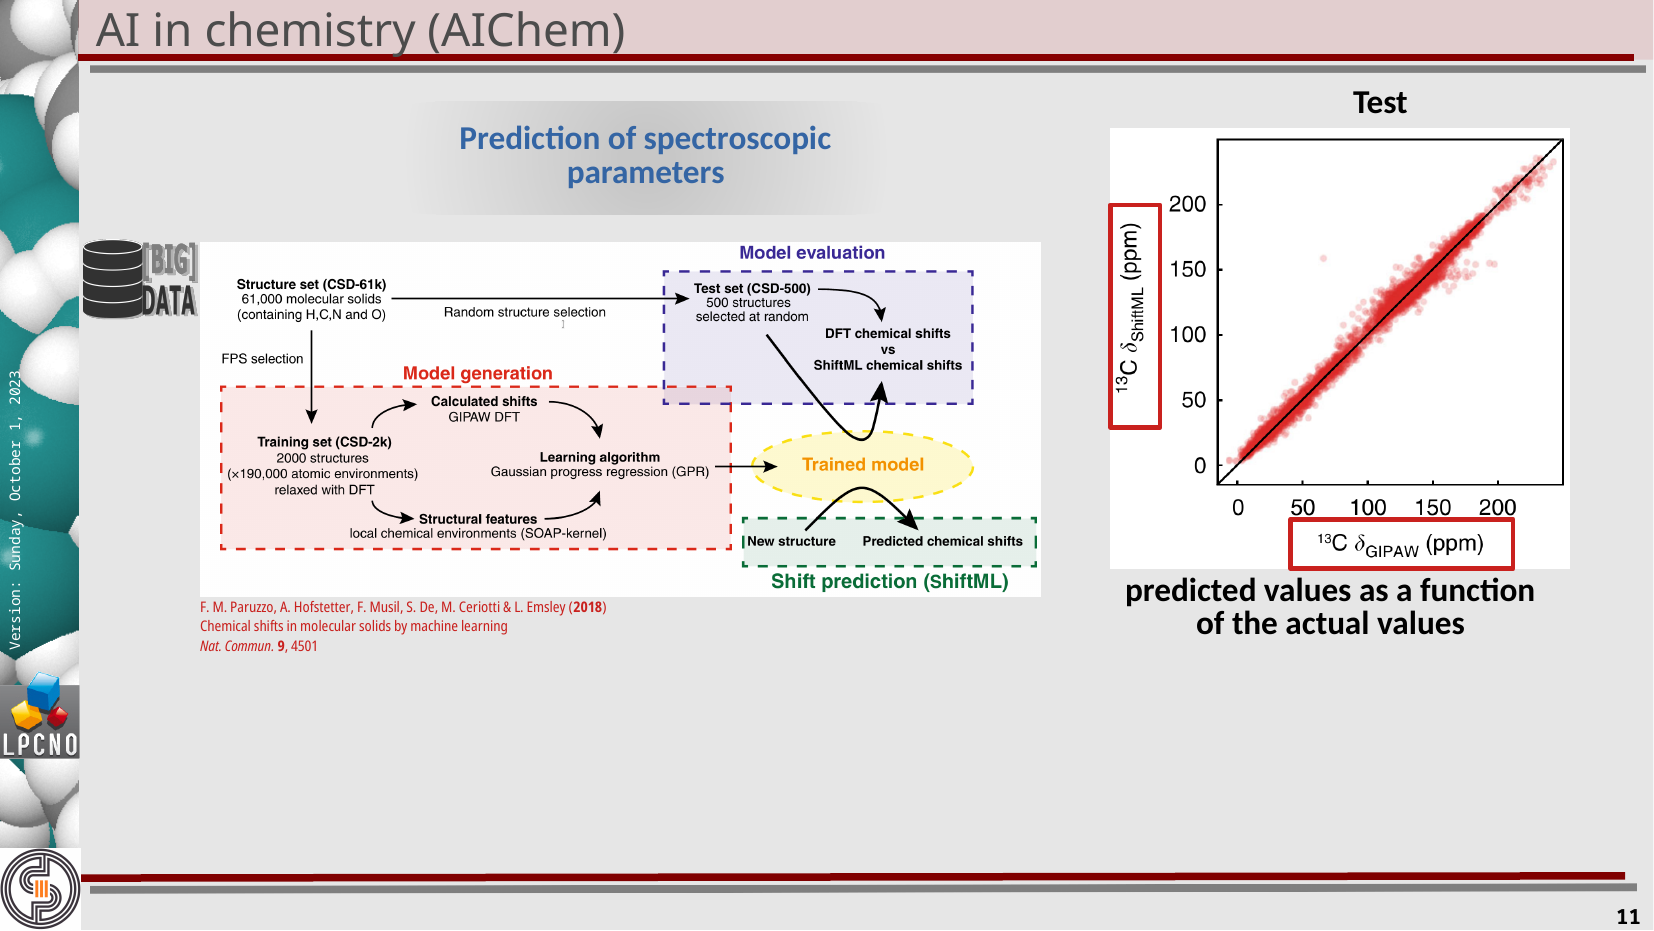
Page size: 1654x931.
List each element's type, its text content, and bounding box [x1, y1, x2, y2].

text_box Test [1338, 80, 1423, 130]
picture [1293, 522, 1511, 566]
picture [0, 0, 81, 930]
title AI in chemistry (AIChem) [78, 0, 1654, 58]
picture [200, 242, 1041, 597]
picture [1113, 207, 1158, 425]
picture [1110, 128, 1570, 569]
text_box F. M. Paruzzo, A. Hofstetter, F. Musil, S. De, M. Ceriotti & L. Emsley (2018) Chemical shifts in molecular solids by machine learning Nat. Commun. 9, 4501 [200, 597, 648, 662]
text_box predicted values as a function of the actual values [1110, 568, 1568, 651]
picture [83, 239, 195, 318]
text_box Prediction of spectroscopic parameters [384, 101, 908, 215]
